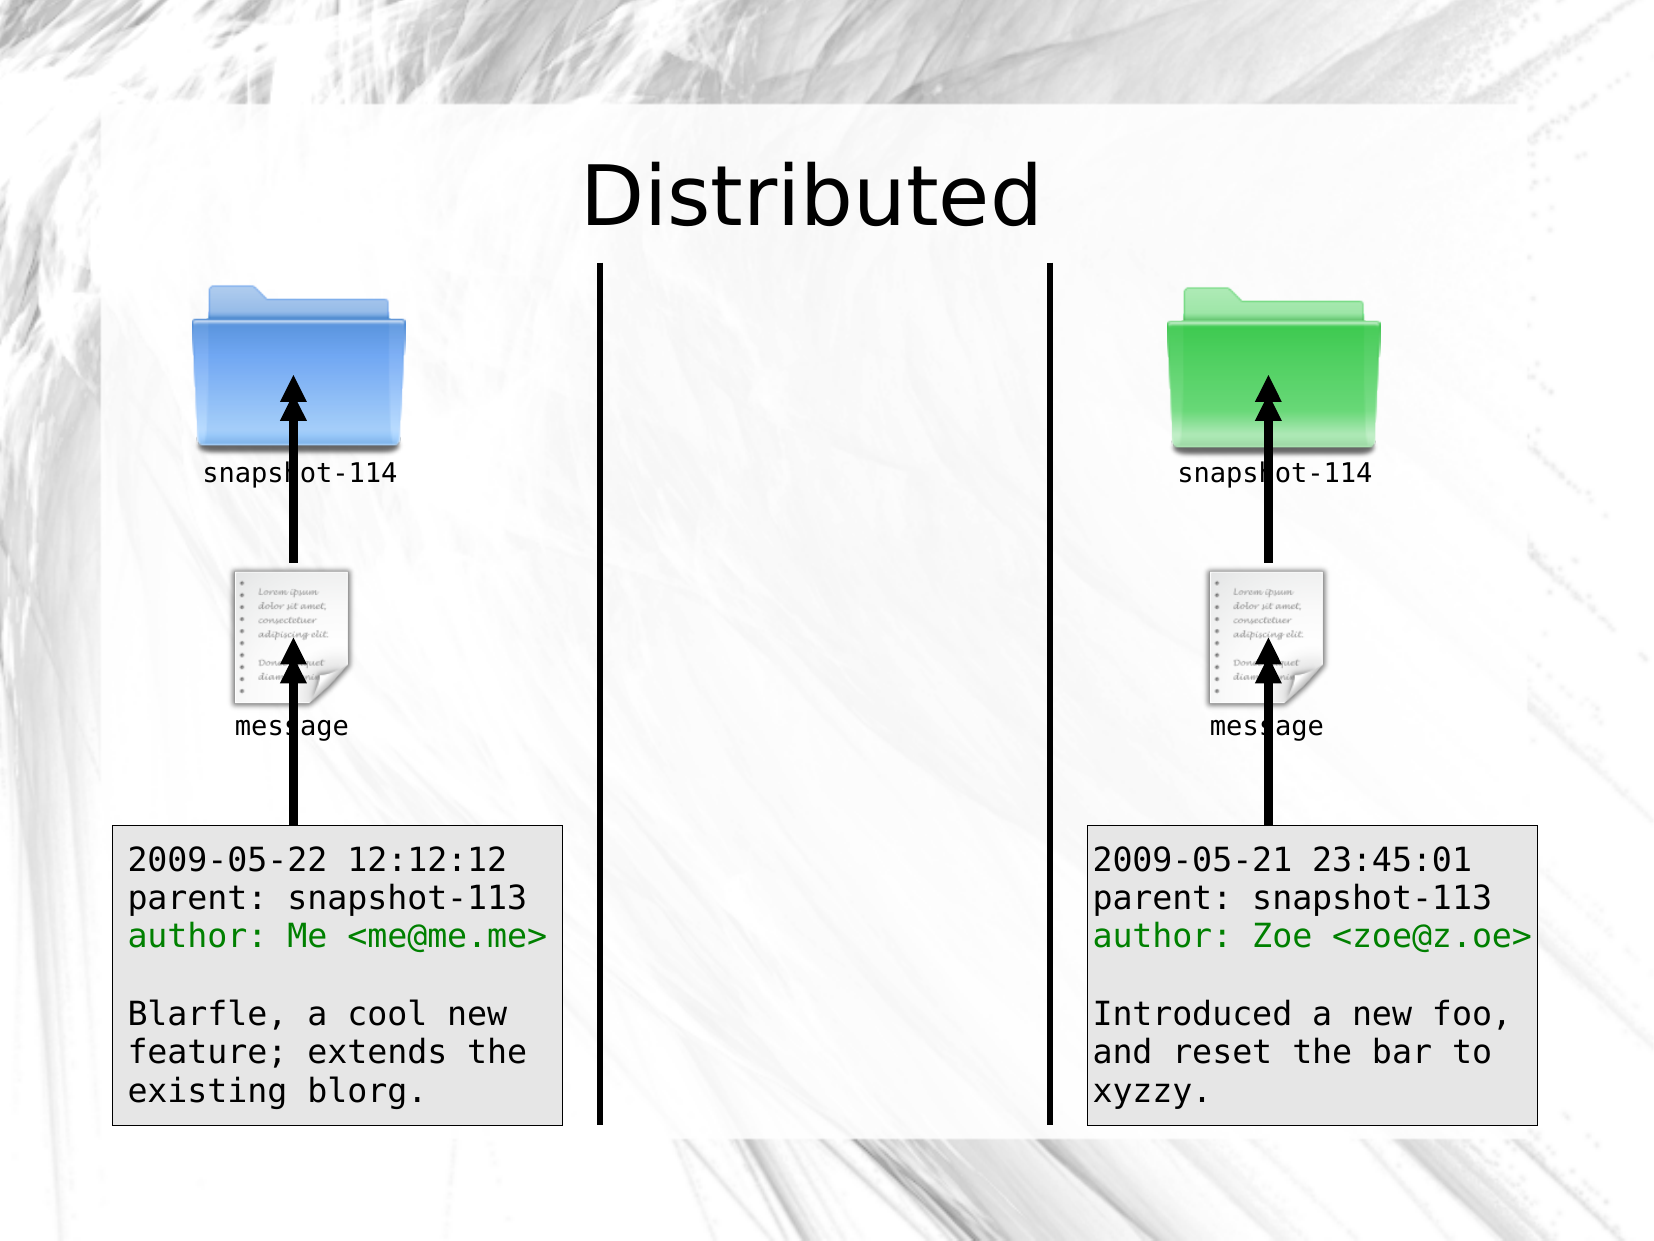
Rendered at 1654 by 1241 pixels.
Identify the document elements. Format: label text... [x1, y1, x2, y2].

text_box message [220, 703, 289, 750]
text_box 2009-05-22 12:12:12 parent: snapshot-113 author: Me <me@me.me> Blarfle, a cool new feature; extends the existing blorg. [112, 825, 563, 1126]
picture [0, 0, 1654, 1241]
text_box snapshot-114 [298, 450, 413, 497]
text_box message [298, 703, 364, 750]
text_box 2009-05-21 23:45:01 parent: snapshot-113 author: Zoe <zoe@z.oe> Introduced a new foo, and reset the bar to xyzzy. [1087, 825, 1538, 1126]
text_box snapshot-114 [187, 450, 289, 497]
text_box message [1273, 703, 1339, 750]
text_box snapshot-114 [1162, 450, 1264, 497]
title Distributed [118, 112, 1506, 281]
text_box message [1195, 703, 1264, 750]
text_box snapshot-114 [1273, 450, 1388, 497]
